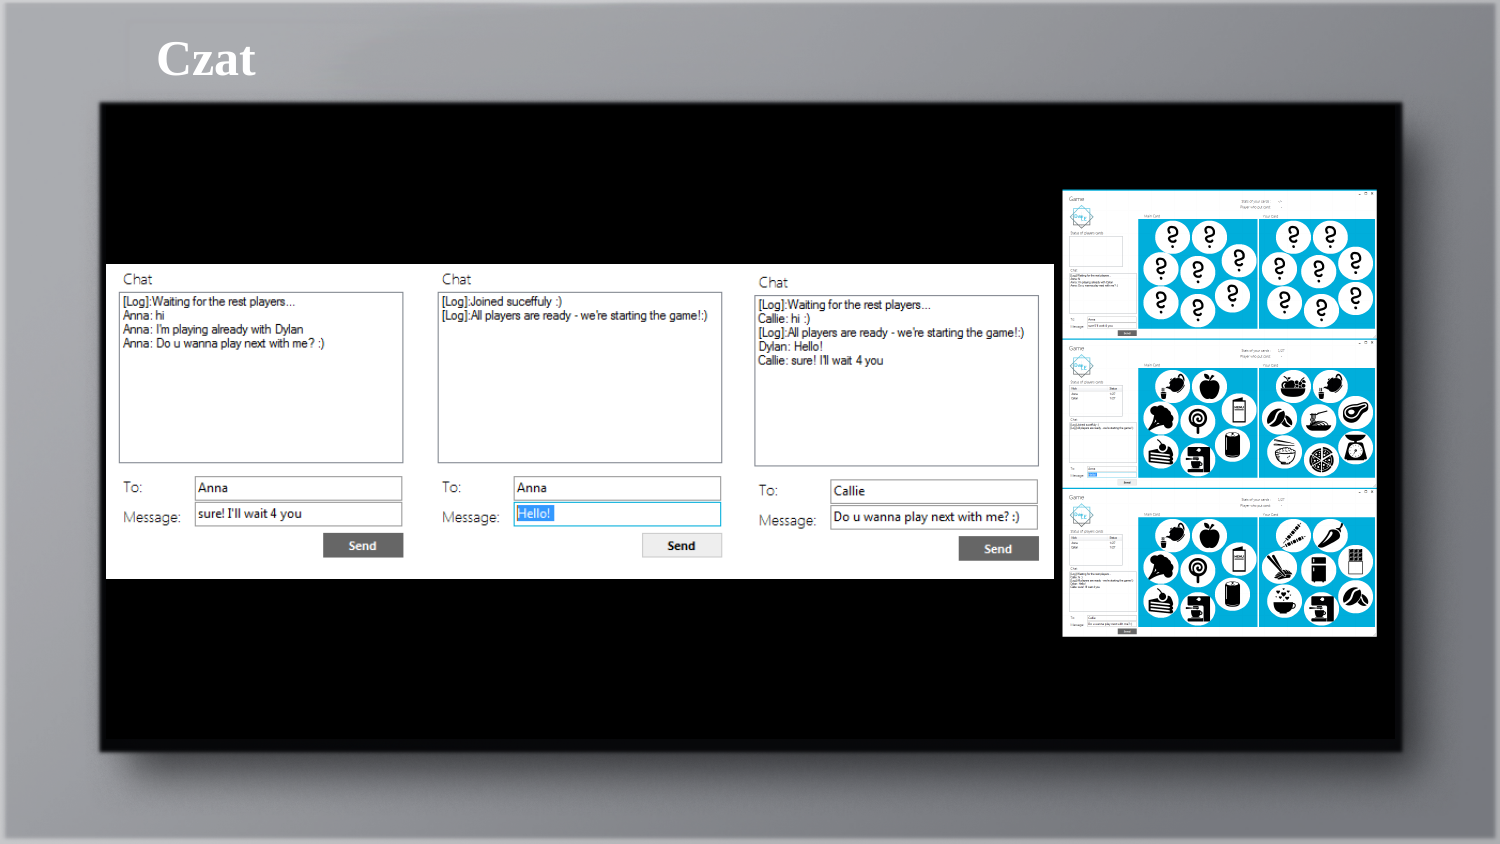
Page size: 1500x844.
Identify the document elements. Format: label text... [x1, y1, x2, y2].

text_box Czat [141, 23, 1382, 265]
picture [0, 0, 1500, 844]
